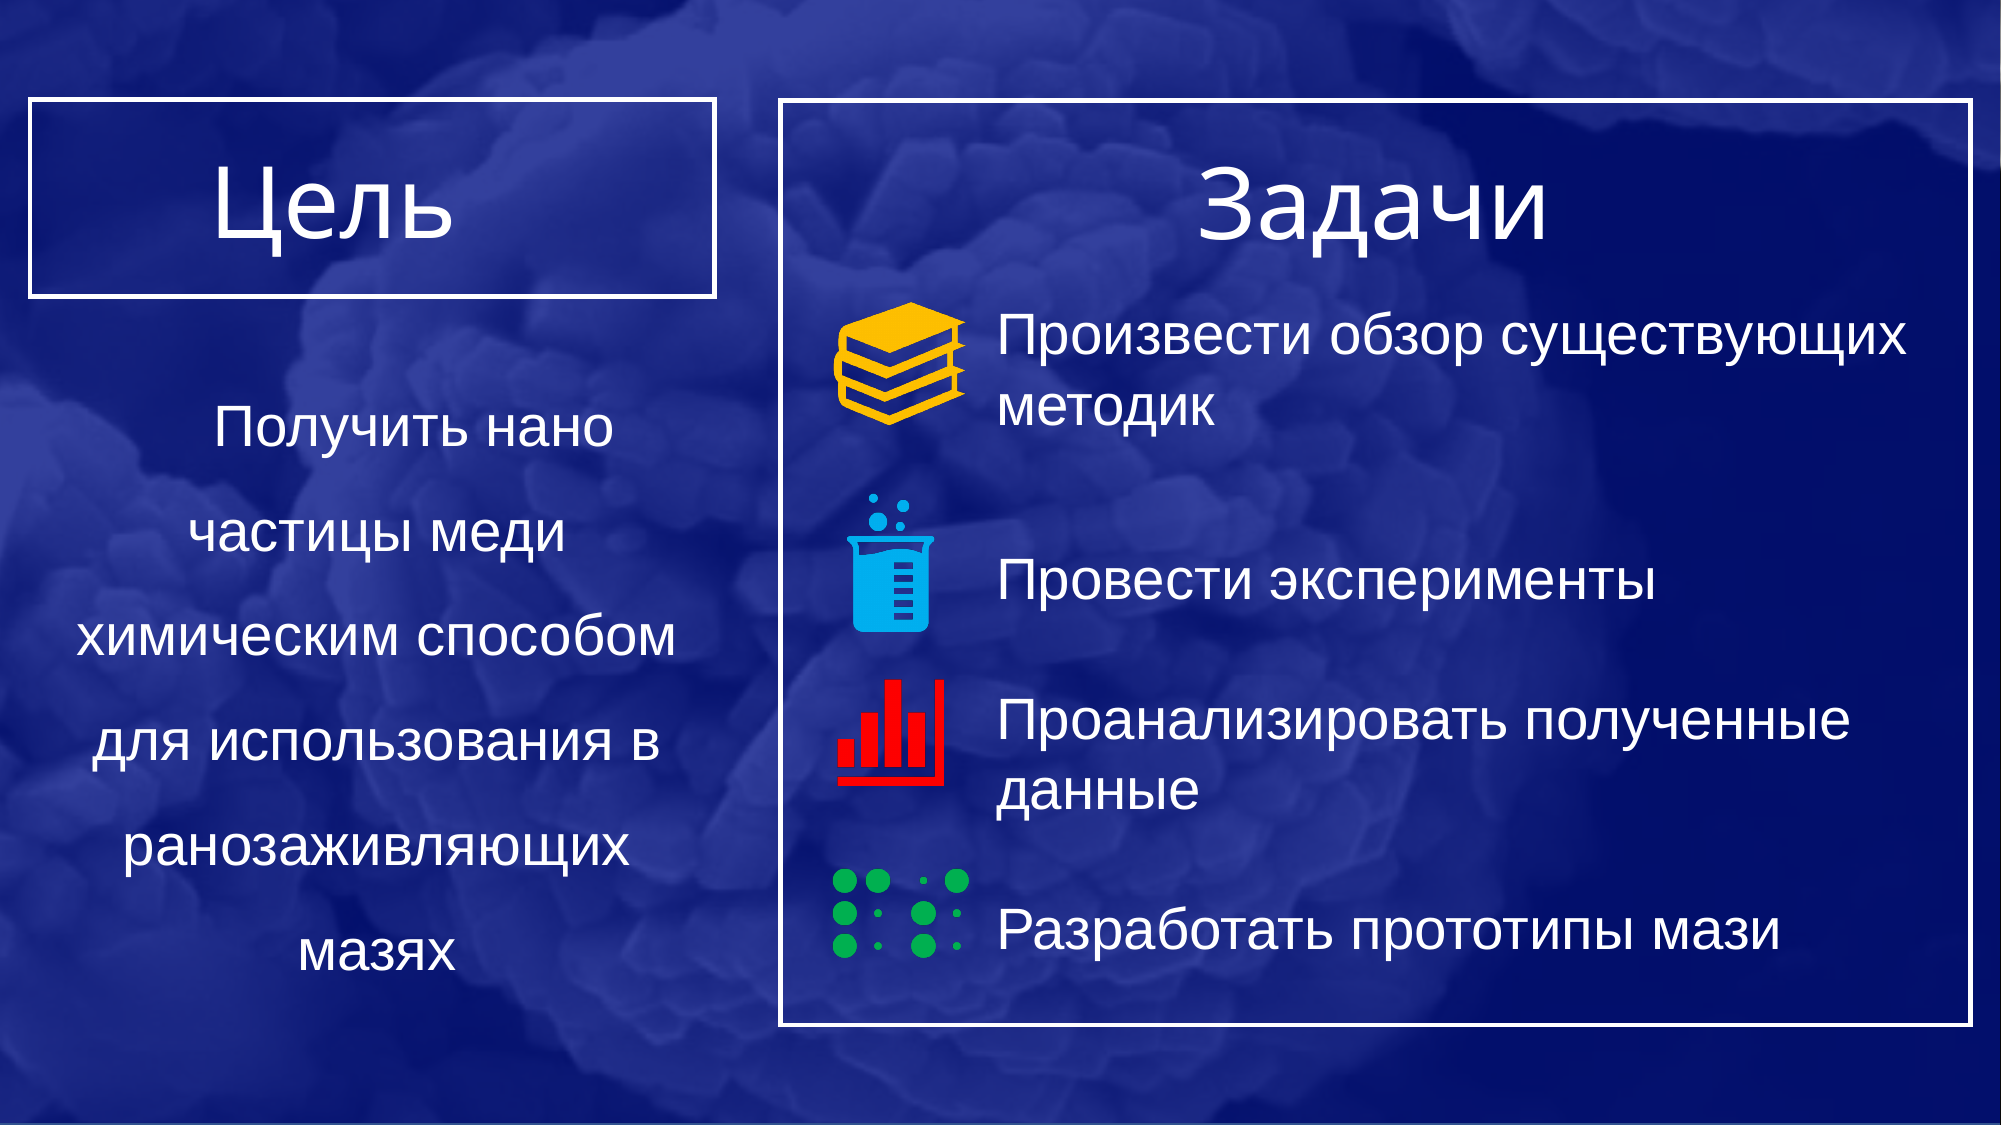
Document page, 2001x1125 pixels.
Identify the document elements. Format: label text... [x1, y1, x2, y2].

picture [825, 289, 974, 438]
picture [815, 487, 966, 638]
text_box Задачи [1066, 131, 1683, 267]
text_box Получить нано частицы меди химическим способом для использования в ранозаживляющих мазях [40, 345, 714, 990]
text_box [0, 0, 2000, 1124]
text_box [783, 103, 1968, 1023]
text_box Цель [147, 131, 520, 267]
picture [801, 815, 1000, 1011]
picture [815, 657, 966, 808]
text_box Произвести обзор существующих методик Провести эксперименты Проанализировать полученные данные Разработать прототипы мази [981, 289, 2000, 969]
picture [0, 0, 2001, 1125]
